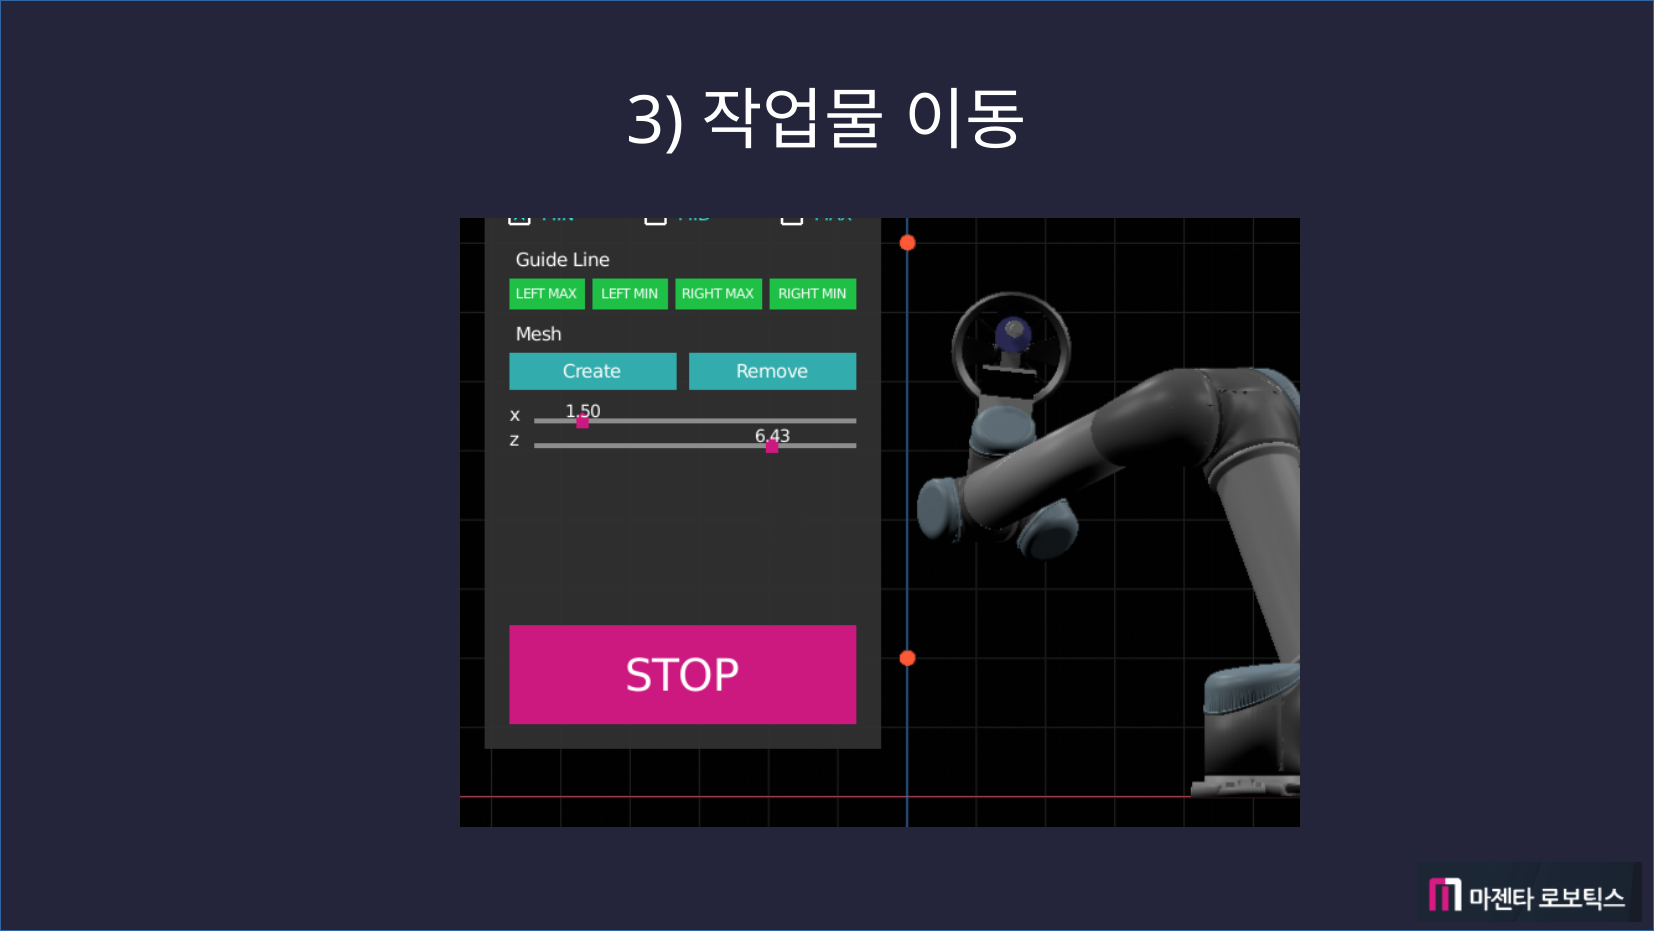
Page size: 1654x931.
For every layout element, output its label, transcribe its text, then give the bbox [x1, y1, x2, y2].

text_box [0, 0, 1654, 931]
picture [460, 218, 1300, 827]
picture [1417, 862, 1642, 922]
title 3) 작업물 이동 [82, 37, 1571, 193]
